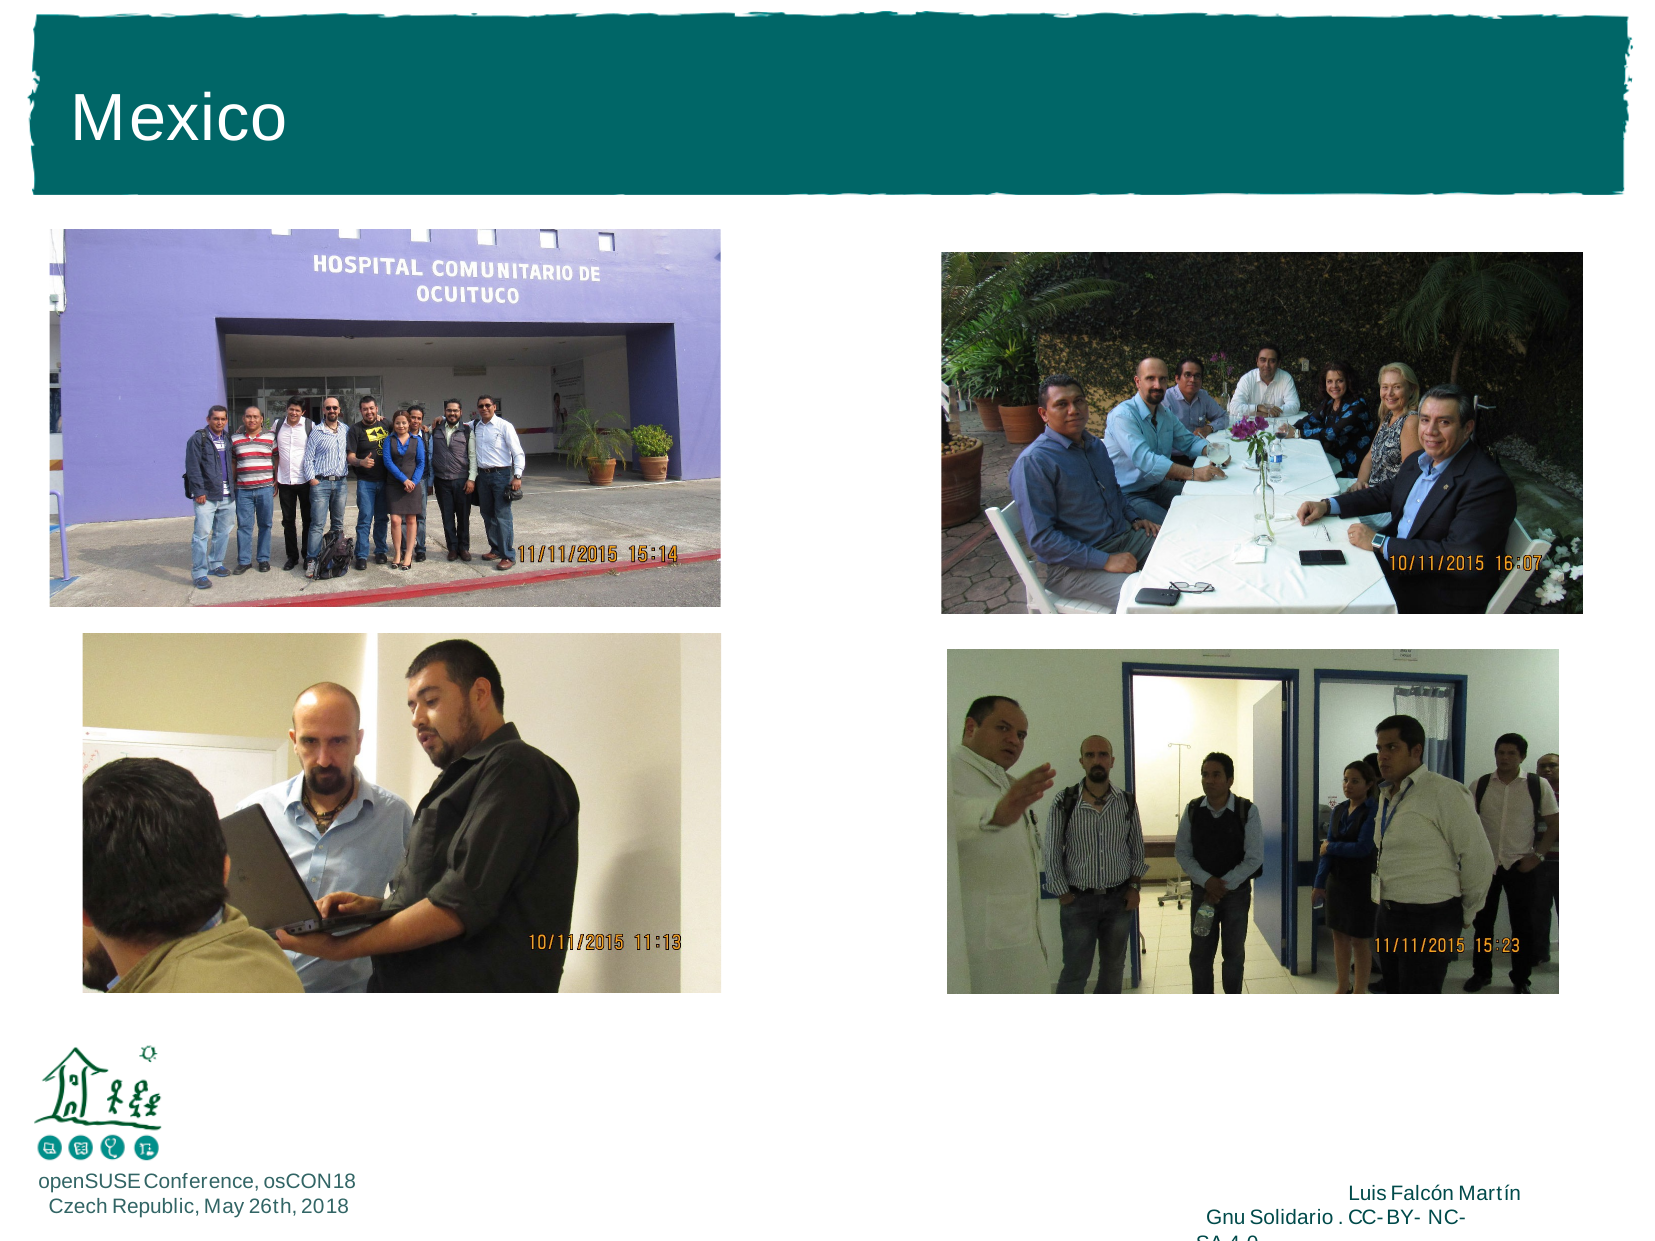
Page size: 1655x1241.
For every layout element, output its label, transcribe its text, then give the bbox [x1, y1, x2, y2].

text_box [50, 229, 721, 607]
text_box [947, 650, 1559, 994]
title Mexico [48, 74, 1607, 179]
text_box [941, 253, 1583, 614]
text_box openSUSEConference,osCON18 CzechRepublic,May26th,2018 [36, 1167, 361, 1218]
text_box [83, 633, 721, 992]
text_box LuisFalcónMartín GnuSolidario.CC-BY-NC-SA4.0 [1193, 1179, 1531, 1230]
